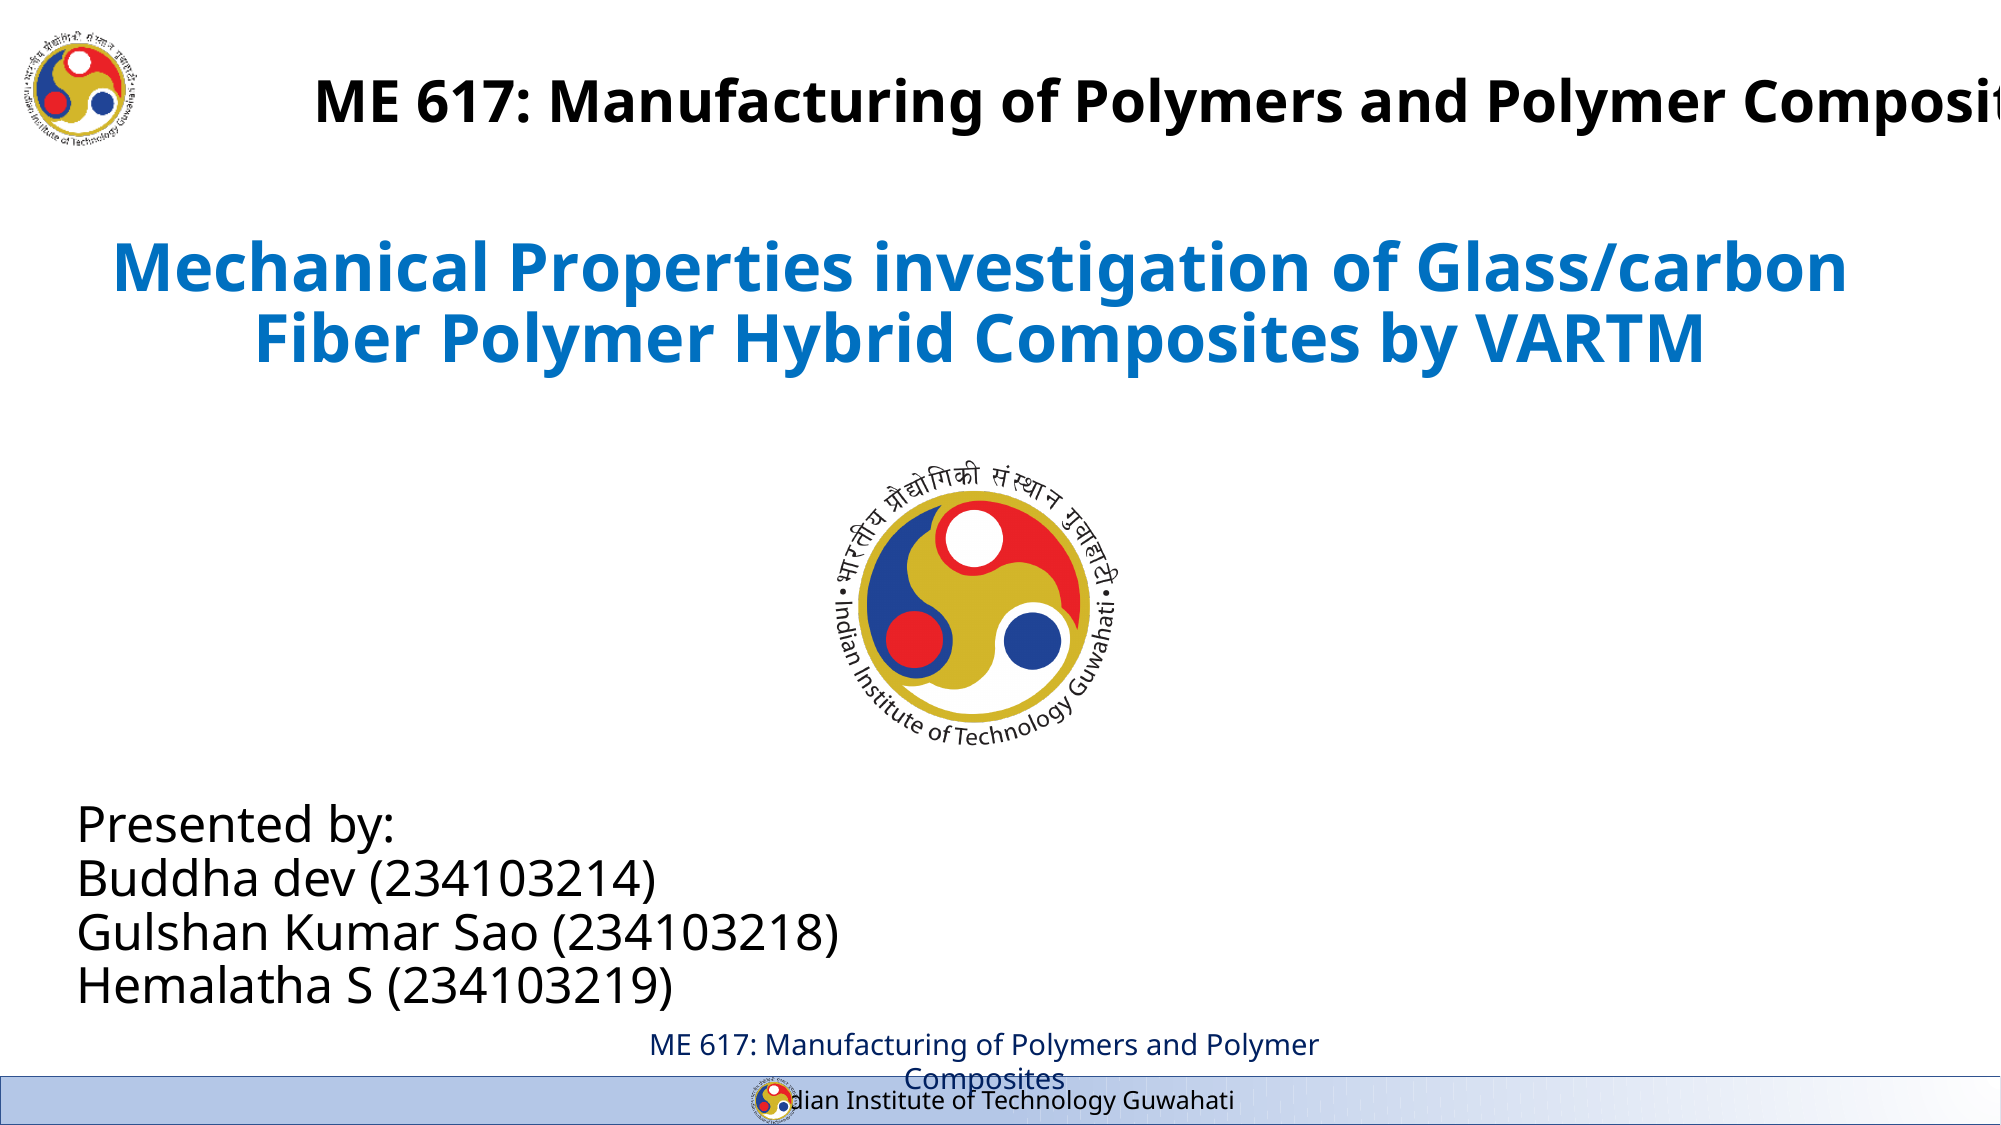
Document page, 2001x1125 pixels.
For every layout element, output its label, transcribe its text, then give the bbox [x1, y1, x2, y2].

text_box Mechanical Properties investigation of Glass/carbon Fiber Polymer Hybrid Composites by VARTM [61, 174, 1901, 437]
picture [825, 455, 1121, 754]
subtitle Presented by: Buddha dev (234103214) Gulshan Kumar Sao (234103218) Hemalatha S (234103219) [61, 791, 953, 1025]
text_box ME 617: Manufacturing of Polymers and Polymer Composites [299, 57, 2000, 142]
